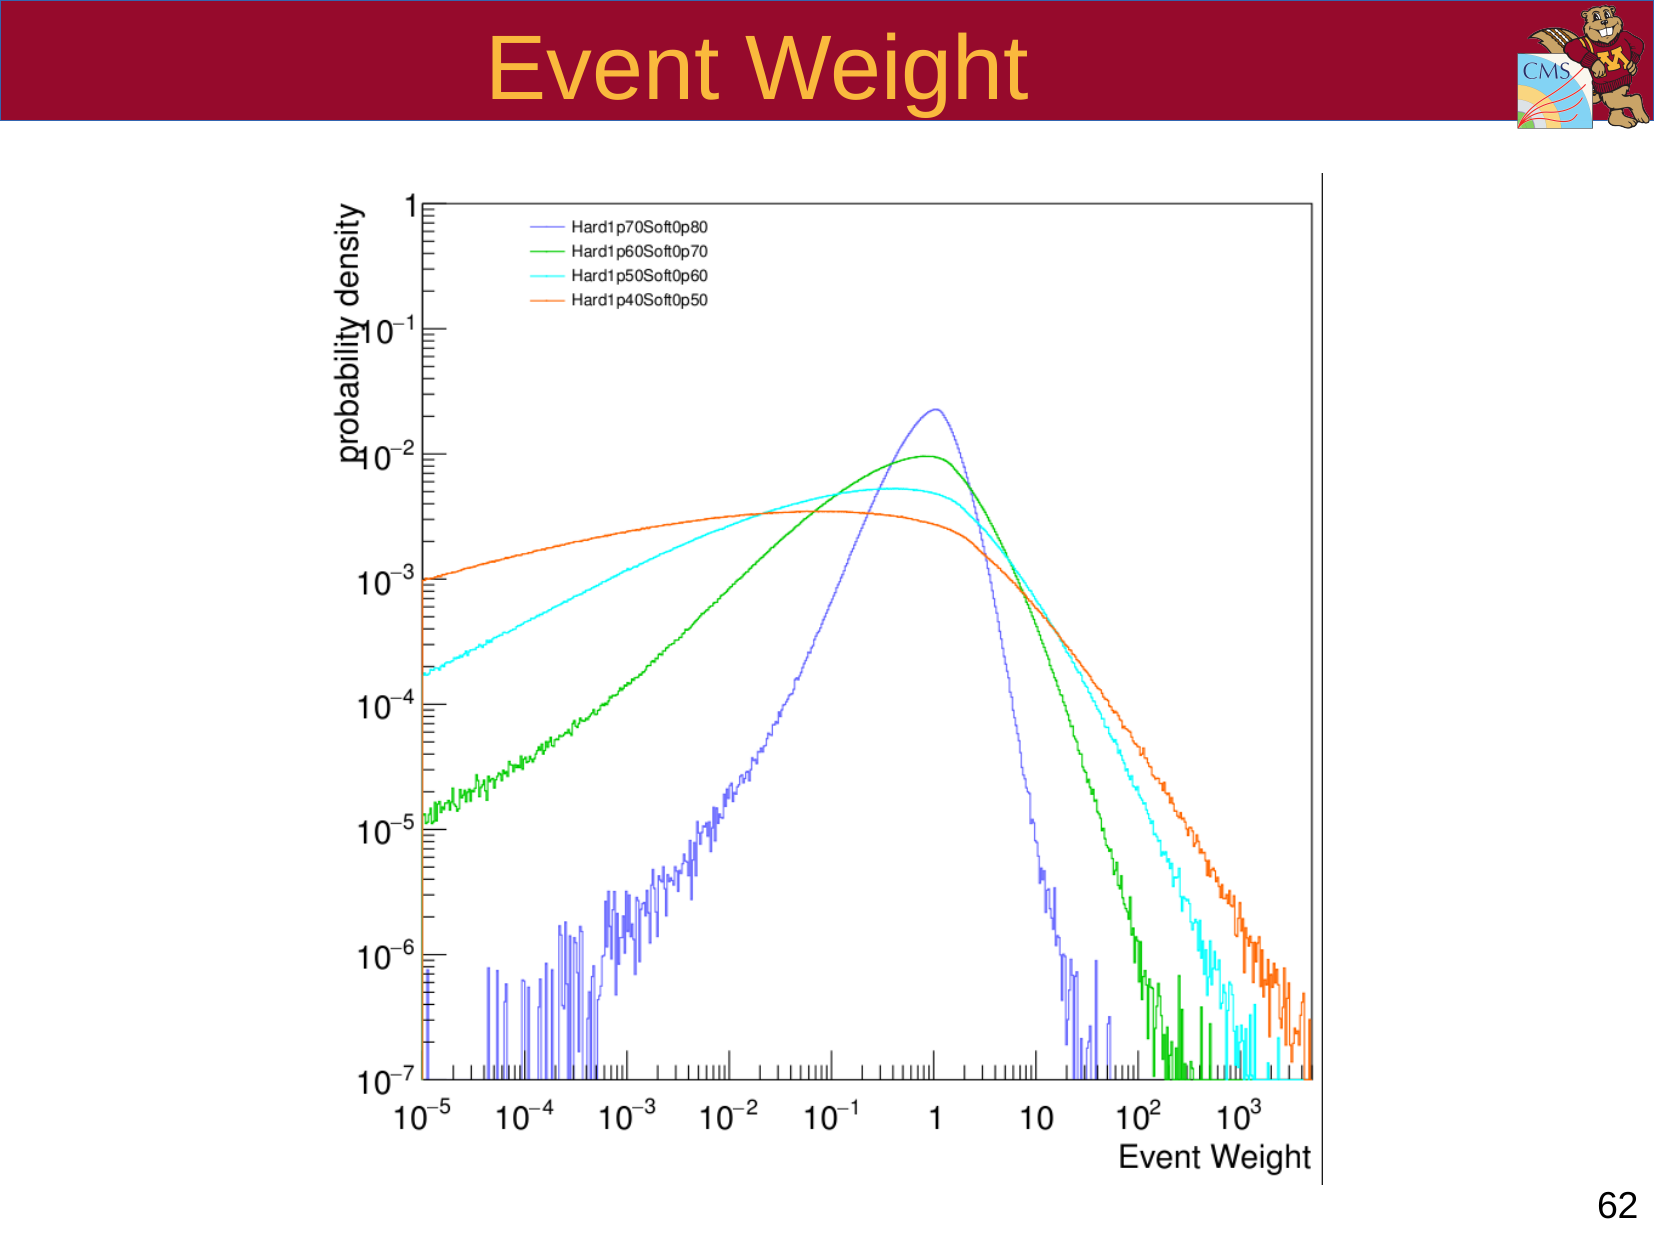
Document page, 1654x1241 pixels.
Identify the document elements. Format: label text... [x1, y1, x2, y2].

title Event Weight [0, 15, 1516, 121]
picture [330, 173, 1323, 1186]
picture [1515, 0, 1652, 135]
